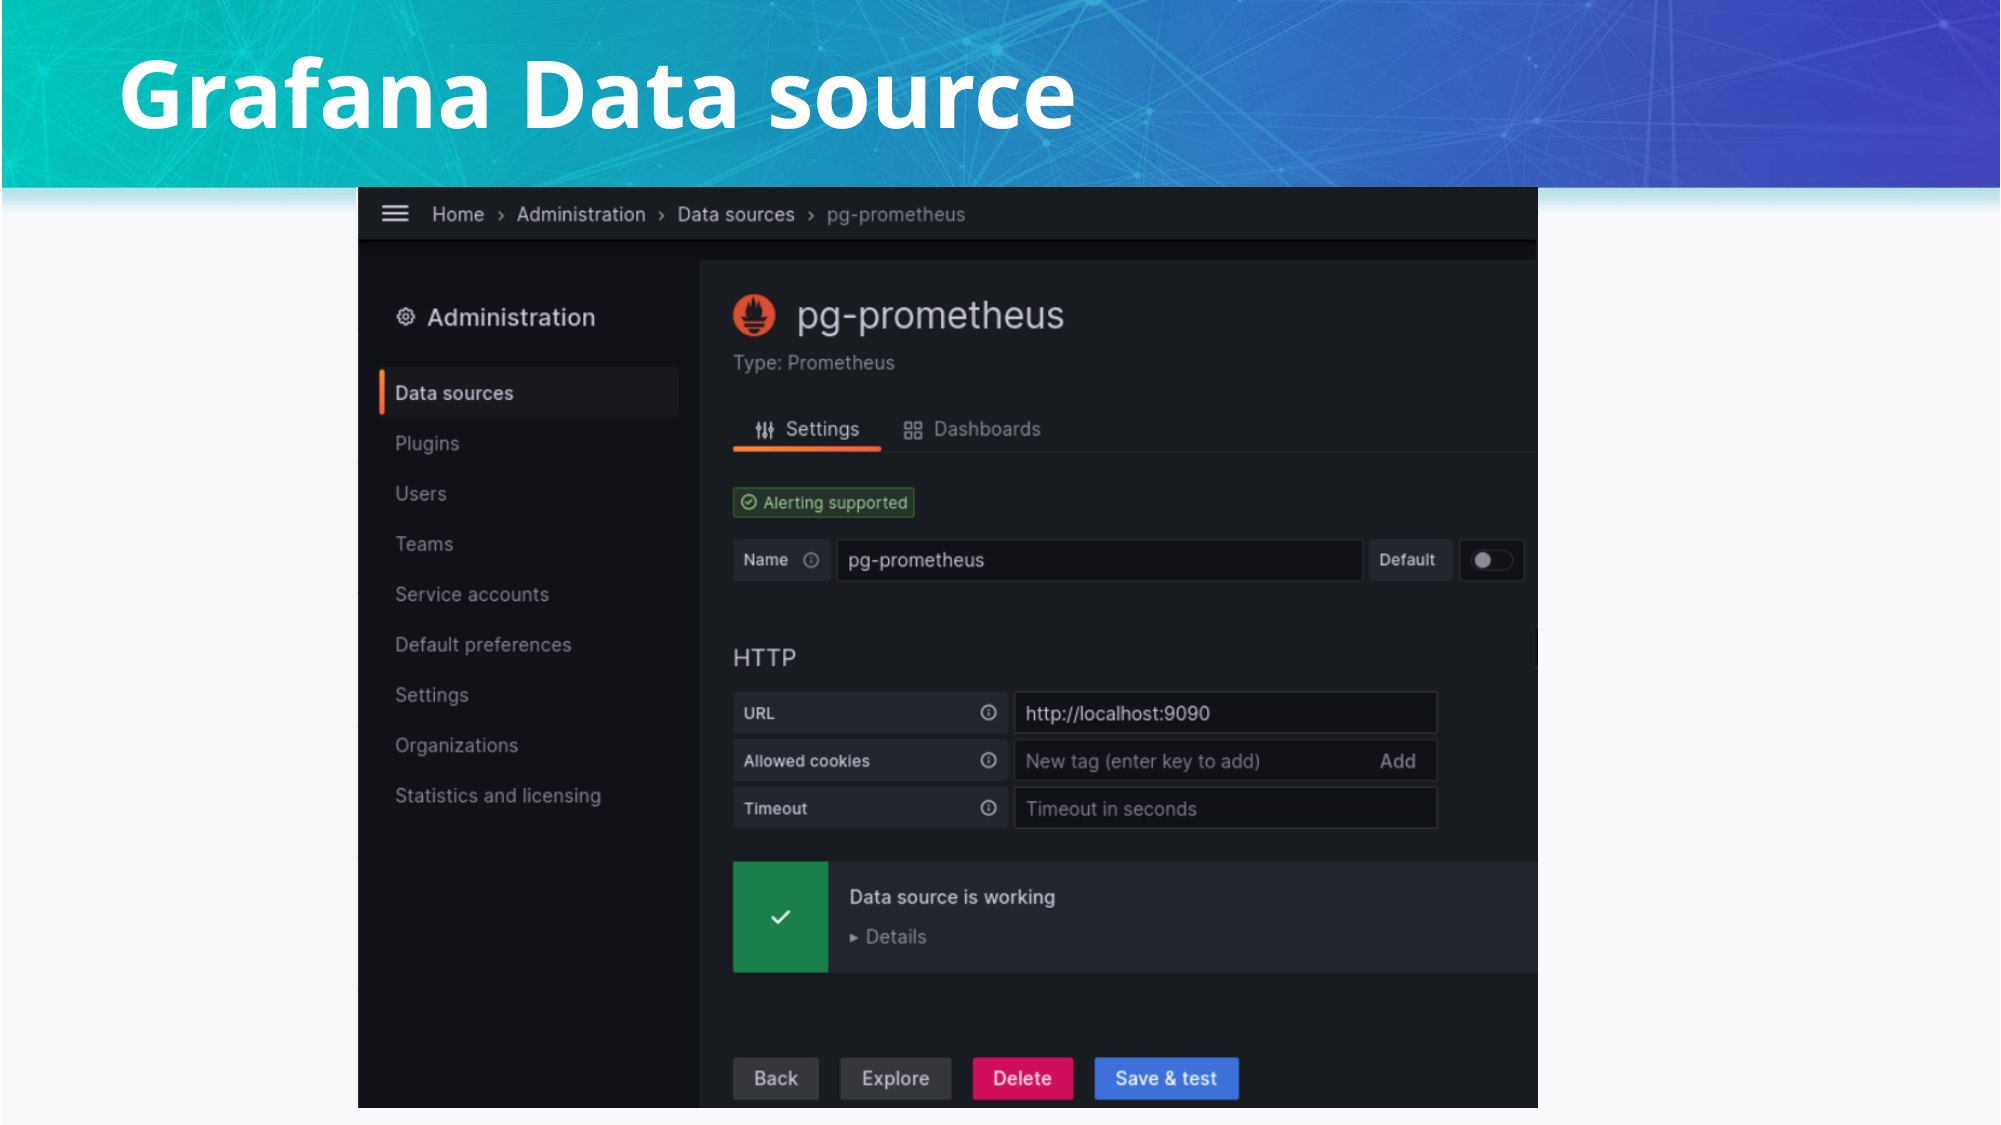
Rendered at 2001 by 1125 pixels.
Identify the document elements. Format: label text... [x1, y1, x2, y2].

text_box Grafana Data source [117, 57, 1882, 140]
picture [2, 0, 2000, 1125]
